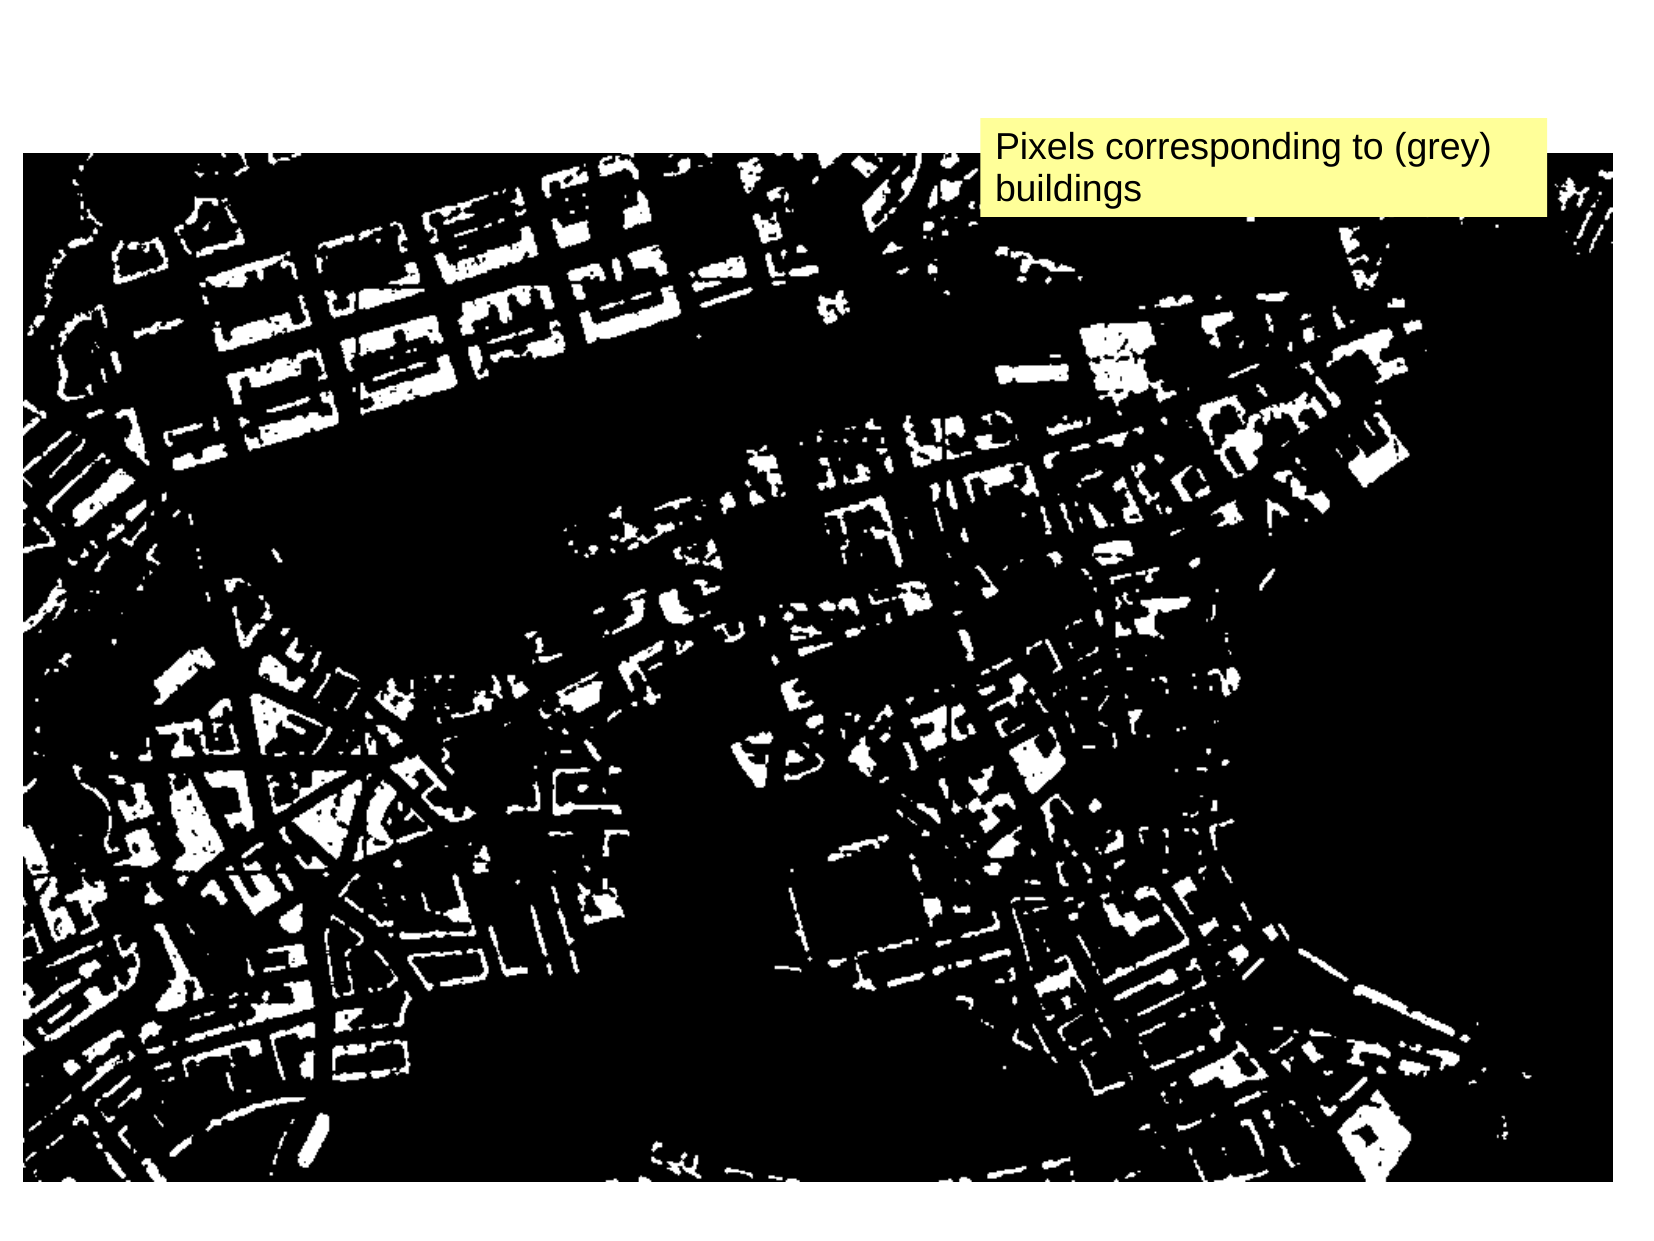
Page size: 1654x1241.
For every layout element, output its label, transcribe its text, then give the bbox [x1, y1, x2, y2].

picture [23, 153, 1613, 1182]
text_box Pixels corresponding to (grey) buildings [980, 118, 1548, 217]
